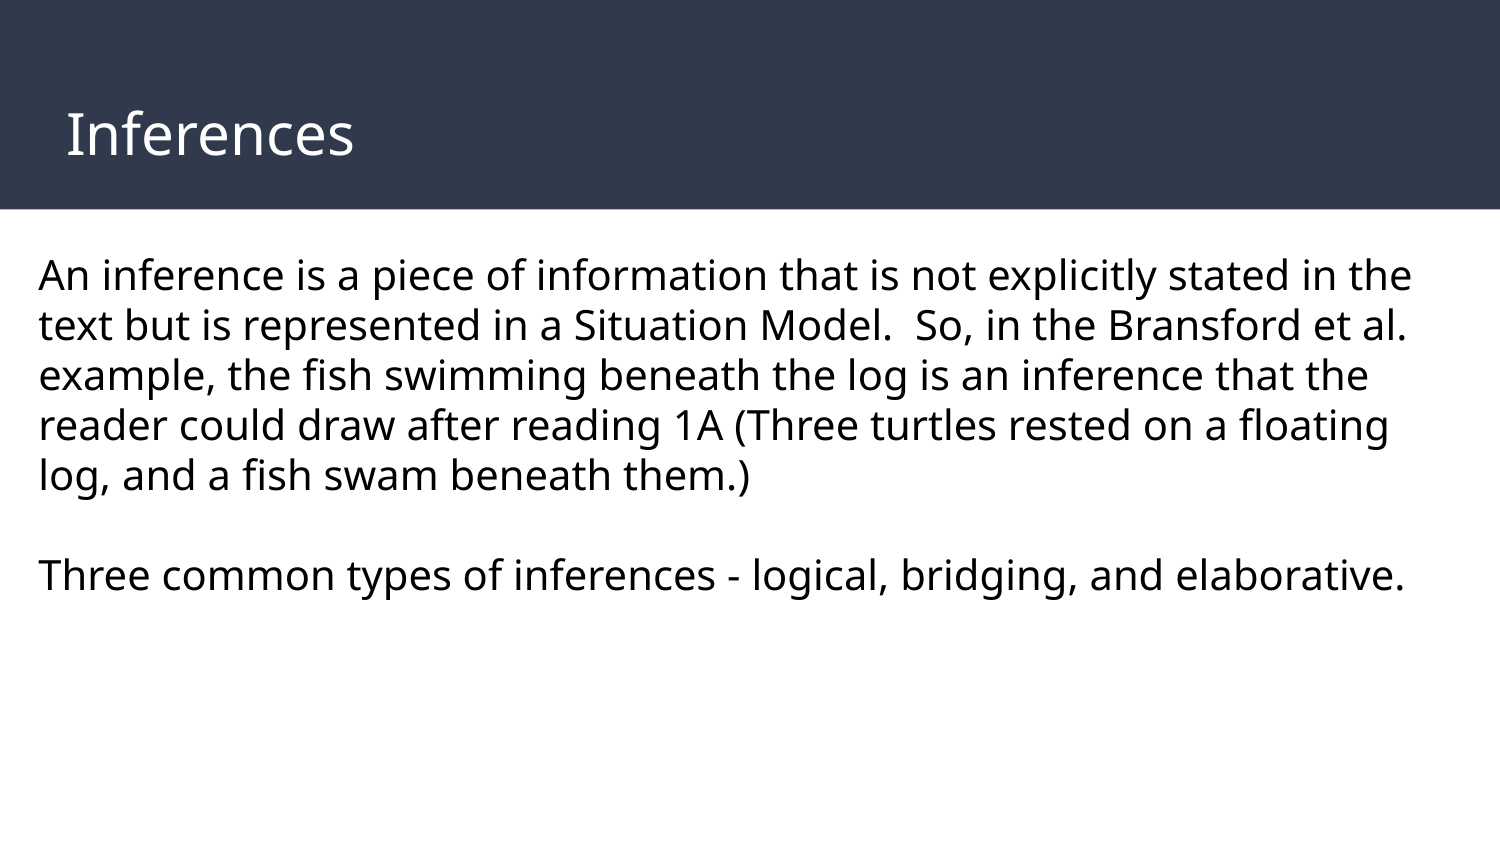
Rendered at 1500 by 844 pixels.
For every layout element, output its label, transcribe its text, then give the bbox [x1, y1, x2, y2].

title Inferences [51, 82, 1449, 185]
text_box An inference is a piece of information that is not explicitly stated in the text but is represented in a Situation Model. So, in the Bransford et al. example, the fish swimming beneath the log is an inference that the reader could draw after reading 1A (Three turtles rested on a floating log, and a fish swam beneath them.) Three common types of inferences - logical, bridging, and elaborative. [23, 233, 1486, 827]
